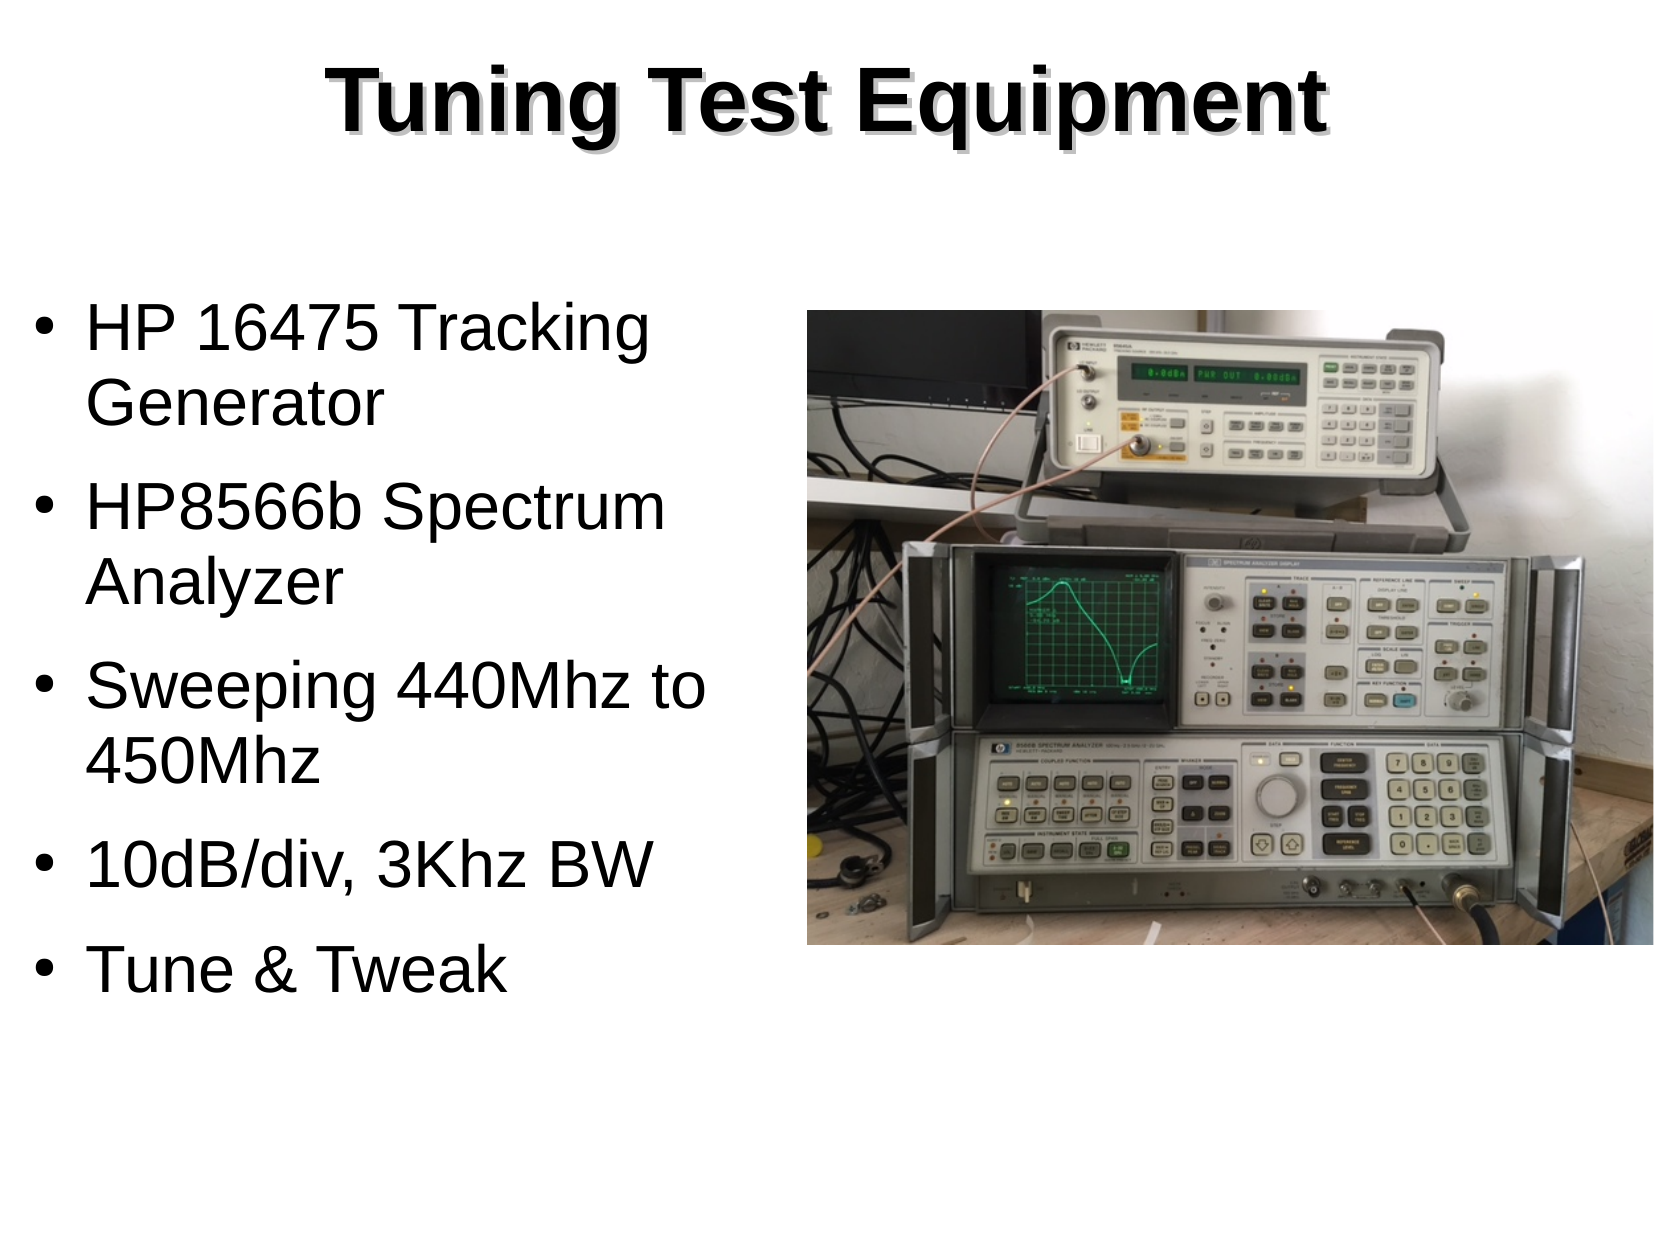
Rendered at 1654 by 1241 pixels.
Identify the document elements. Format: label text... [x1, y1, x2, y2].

title Tuning Test Equipment [82, 48, 1571, 152]
list HP 16475 Tracking Generator HP8566b Spectrum Analyzer Sweeping 440Mhz to 450Mhz 10dB/div, 3Khz BW Tune & Tweak [15, 290, 796, 1081]
picture [807, 310, 1654, 946]
